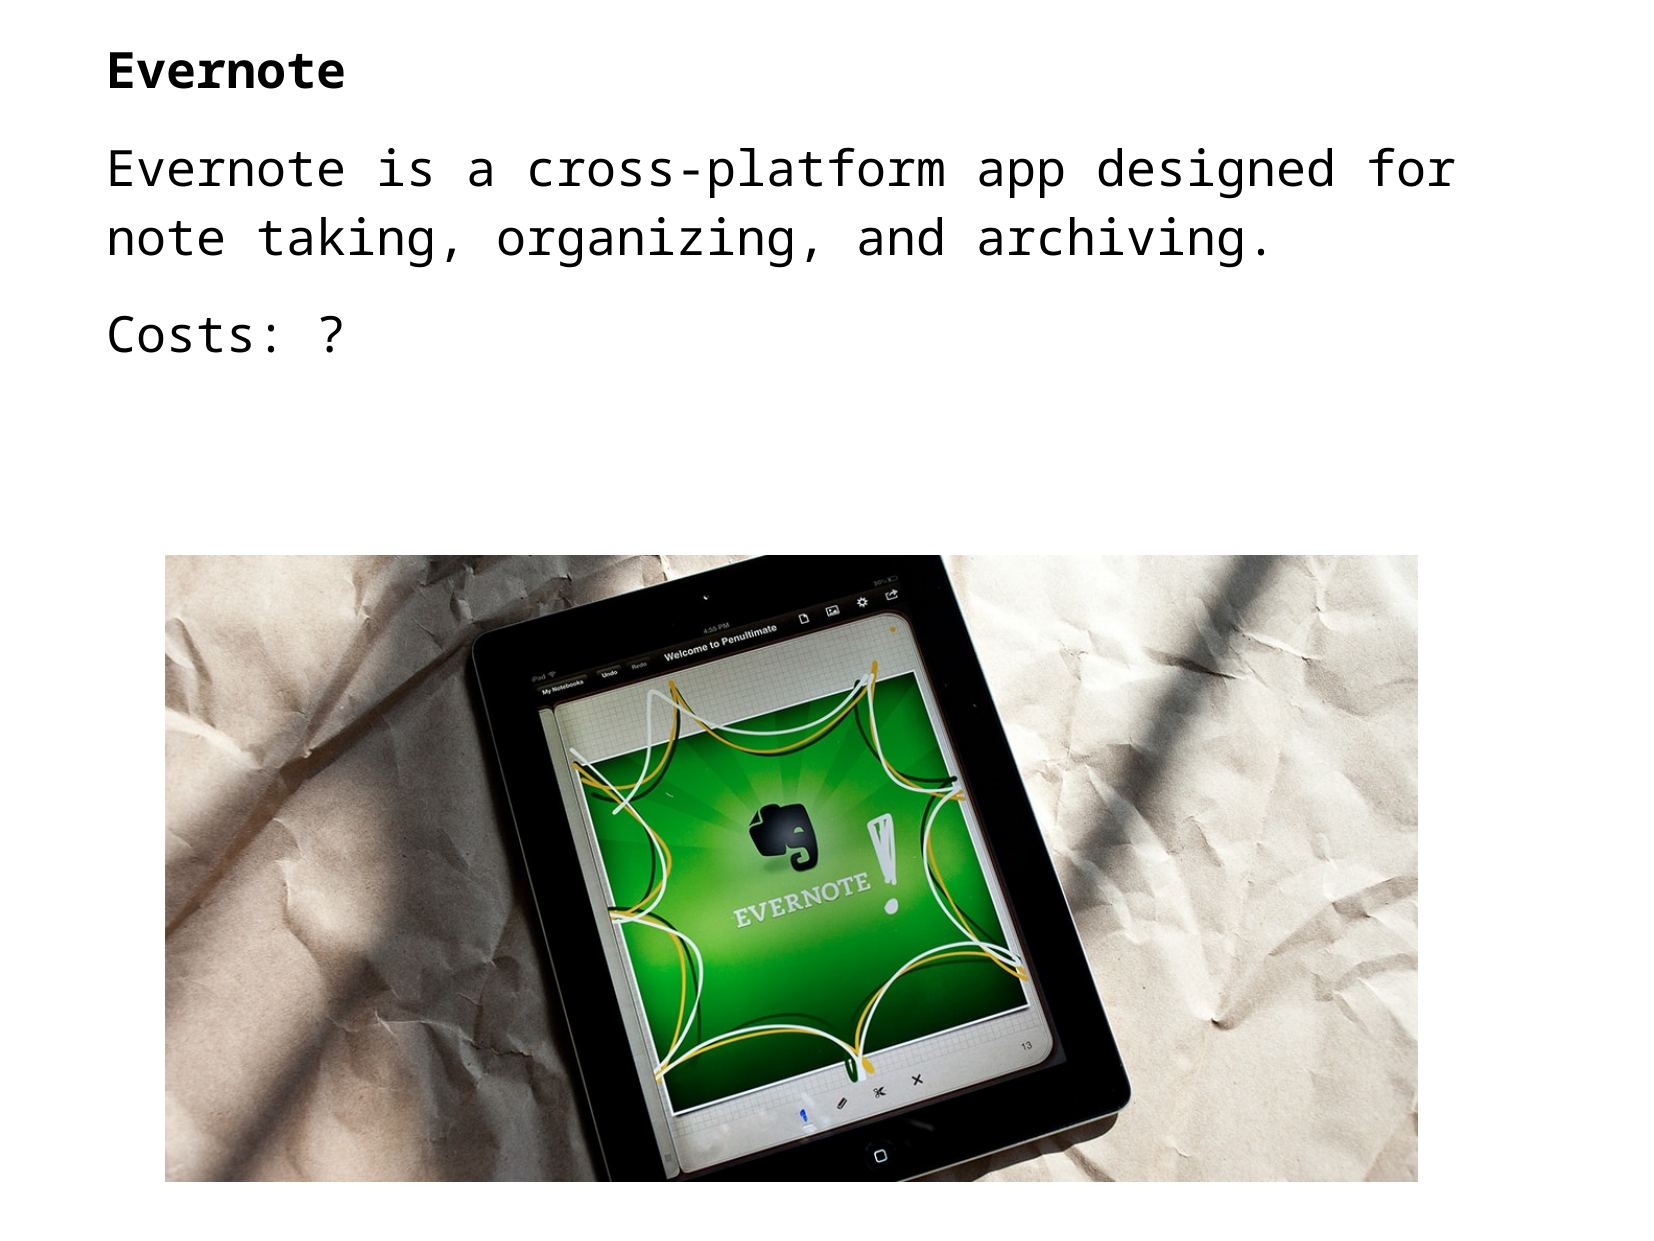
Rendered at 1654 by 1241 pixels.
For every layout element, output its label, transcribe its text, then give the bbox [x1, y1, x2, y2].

list Evernote Evernote is a cross-platform app designed for note taking, organizing, and archiving. Costs: ? [35, 35, 1589, 508]
picture [165, 555, 1418, 1182]
